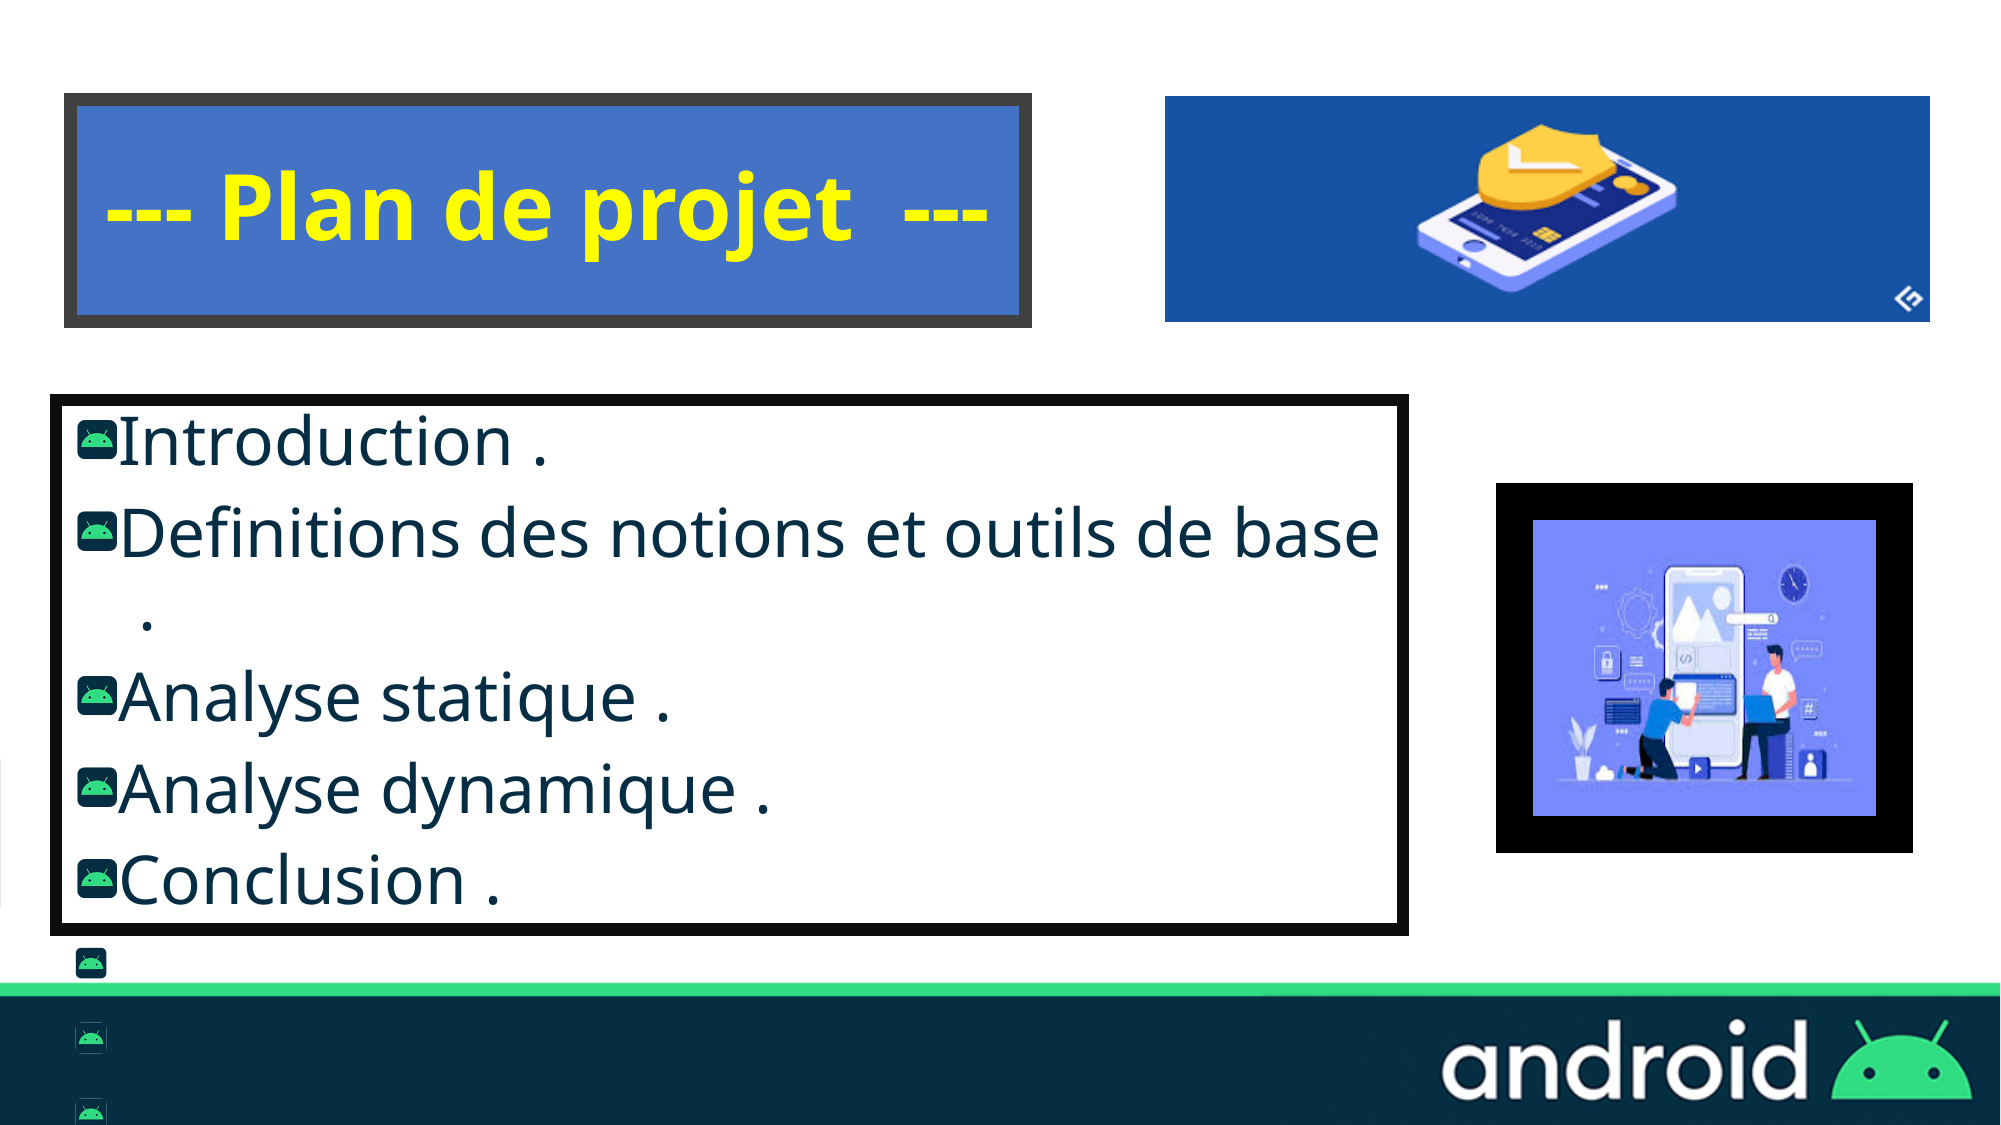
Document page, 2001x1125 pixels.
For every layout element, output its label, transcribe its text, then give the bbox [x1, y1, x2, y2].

picture [1165, 96, 1930, 322]
list Introduction . Definitions des notions et outils de base . Analyse statique . Analyse dynamique . Conclusion . [55, 399, 1404, 930]
title --- Plan de projet --- [70, 99, 1026, 322]
picture [1533, 519, 1876, 816]
